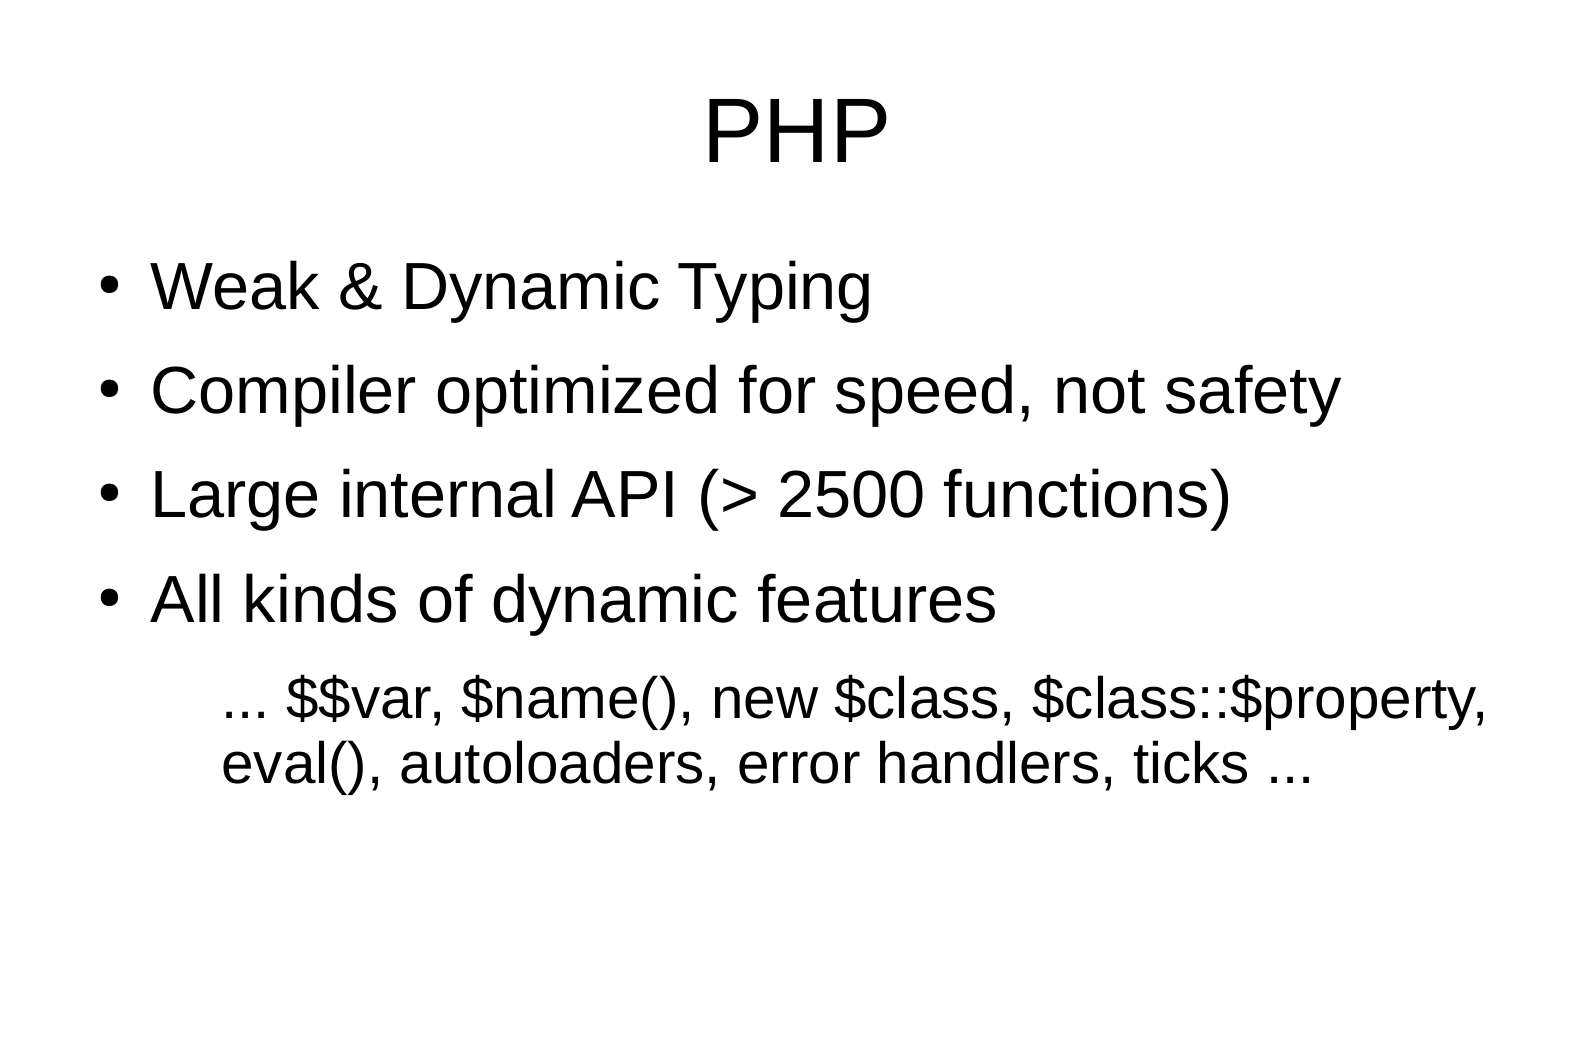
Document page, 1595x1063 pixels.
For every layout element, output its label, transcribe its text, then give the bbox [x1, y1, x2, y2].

title PHP [79, 49, 1515, 213]
list Weak & Dynamic Typing Compiler optimized for speed, not safety Large internal API (> 2500 functions) All kinds of dynamic features ... $$var, $name(), new $class, $class::$property, eval(), autoloaders, error handlers, ticks ... [79, 248, 1515, 936]
